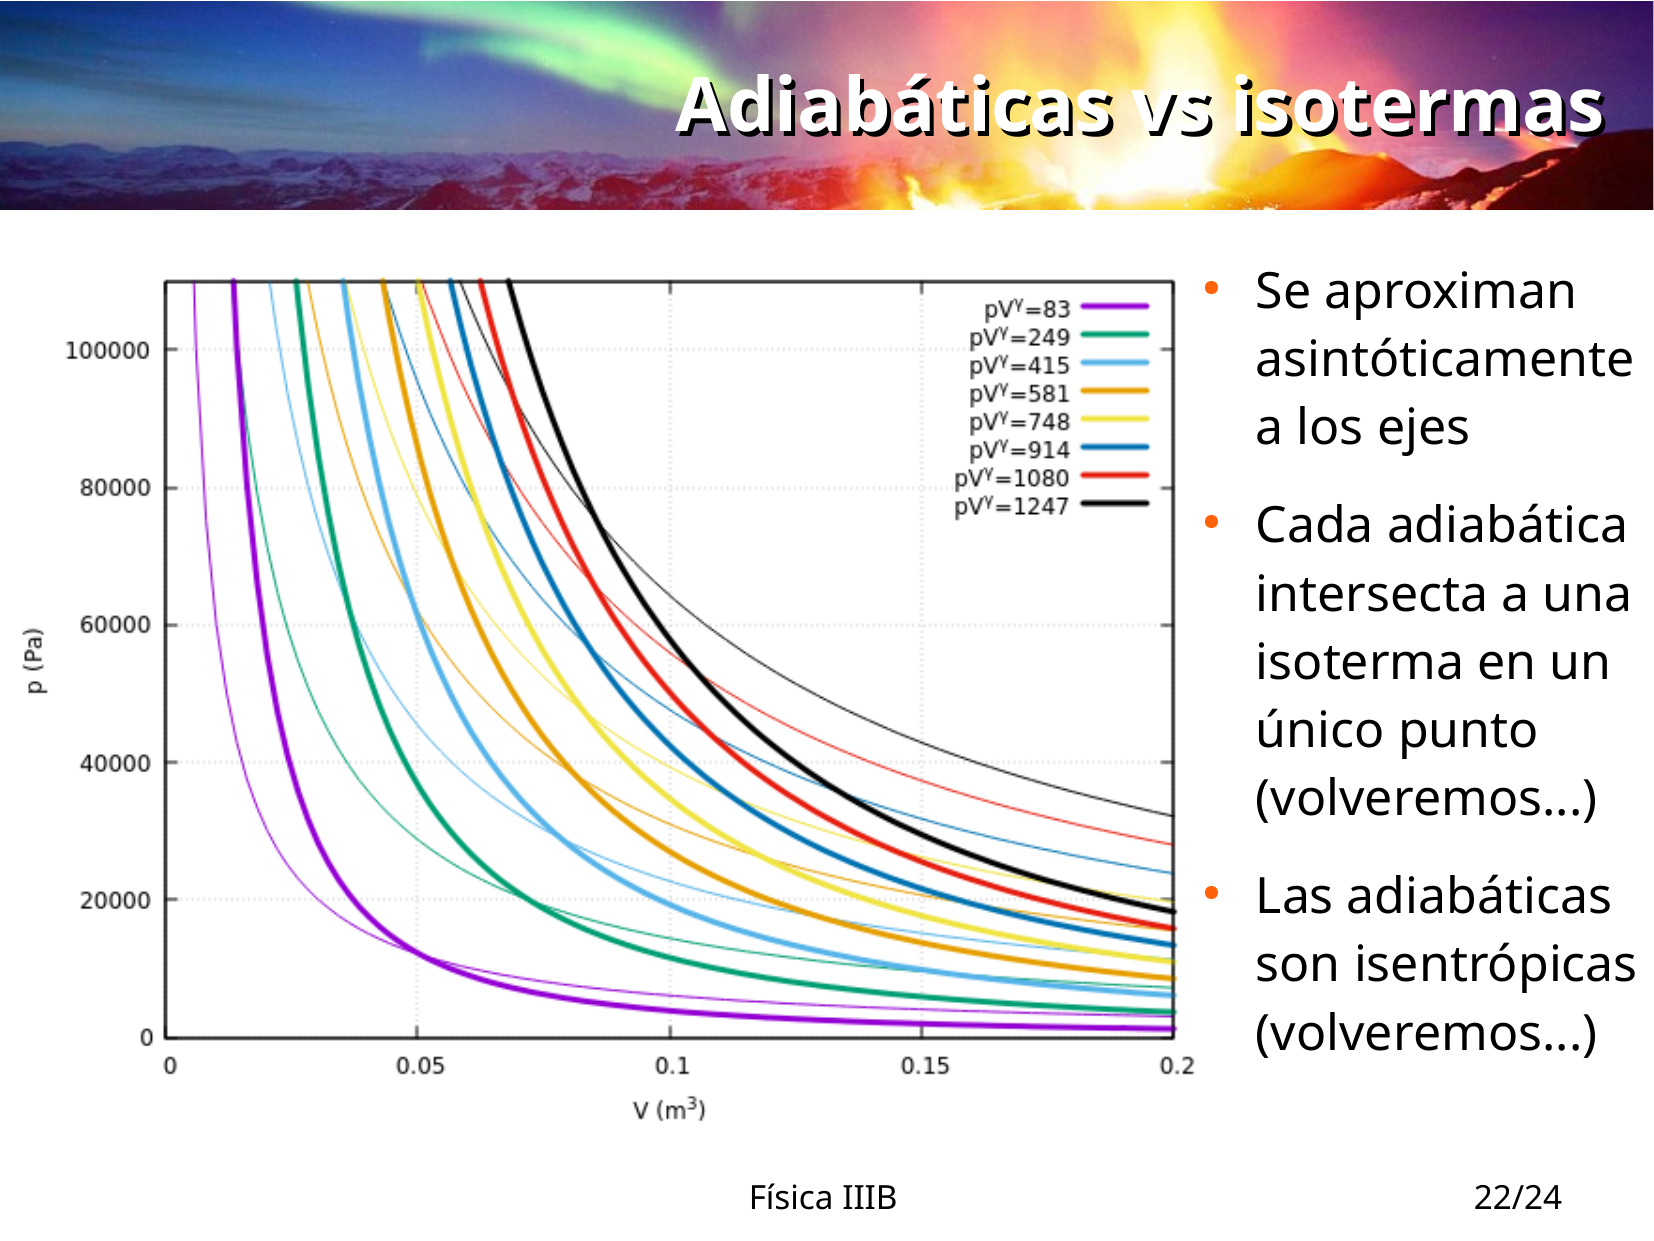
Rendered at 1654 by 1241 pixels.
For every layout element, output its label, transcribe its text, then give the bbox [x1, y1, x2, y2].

title Adiabáticas vs isotermas [45, 15, 1606, 191]
picture [0, 1, 1654, 210]
list Se aproximan asintóticamente a los ejes Cada adiabática intersecta a una isoterma en un único punto (volveremos...) Las adiabáticas son isentrópicas (volveremos...) [1185, 255, 1654, 1156]
picture [12, 254, 1213, 1156]
